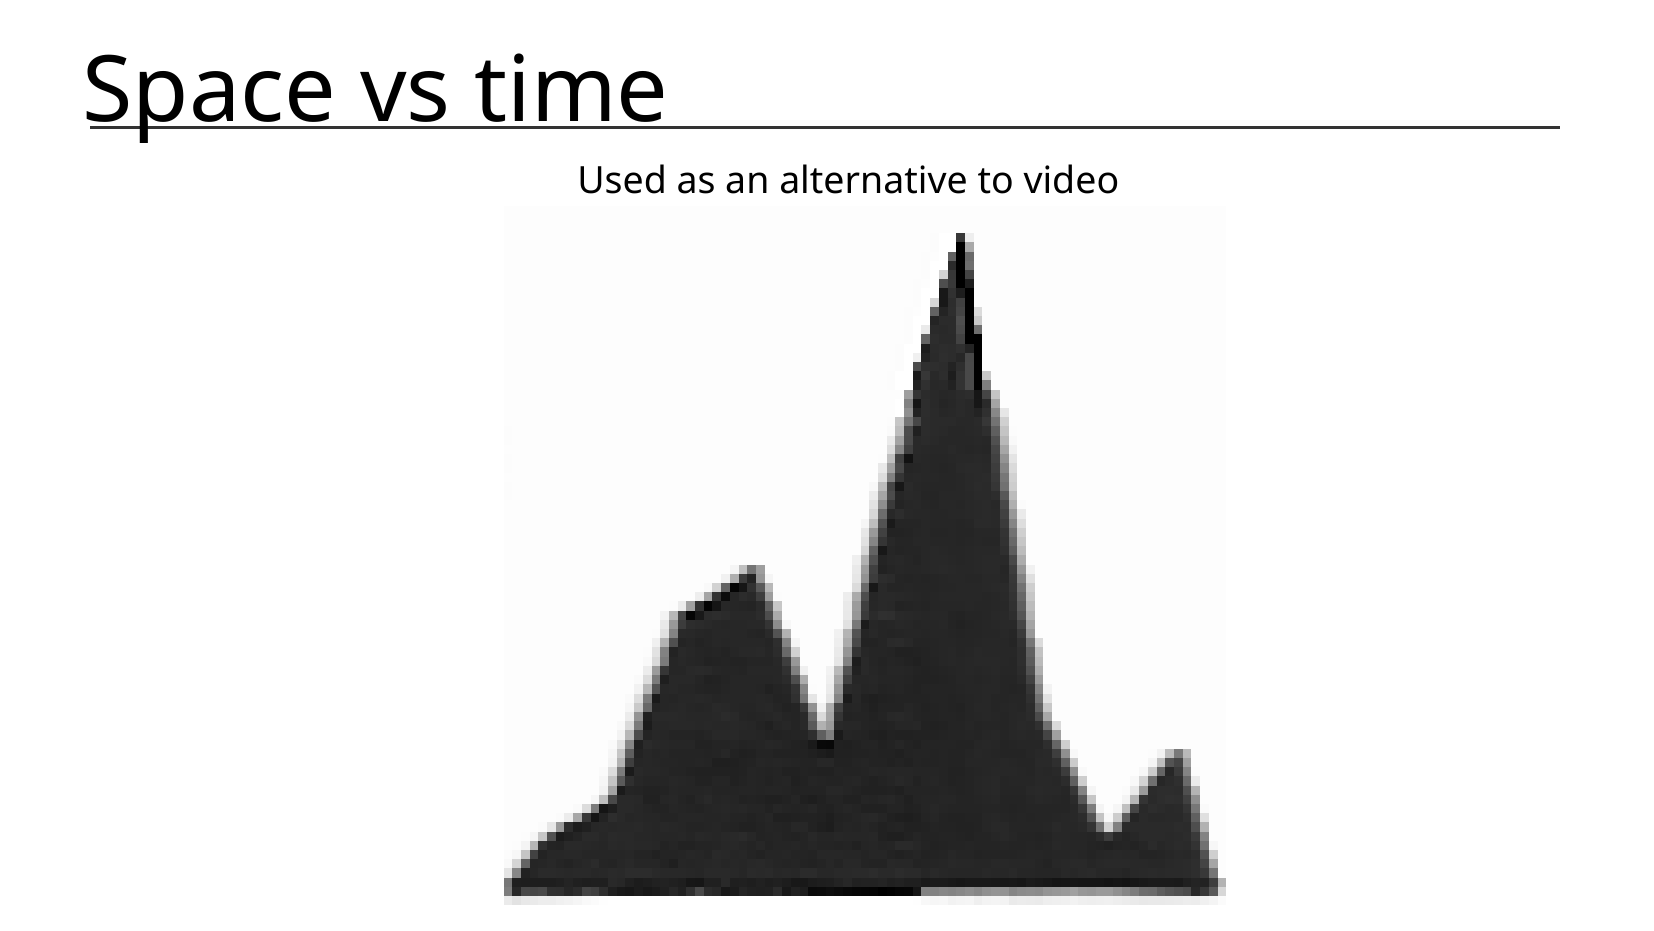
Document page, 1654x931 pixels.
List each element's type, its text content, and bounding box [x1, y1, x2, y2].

title Space vs time [82, 32, 1571, 140]
text_box Used as an alternative to video [562, 146, 1151, 206]
picture [504, 206, 1279, 916]
